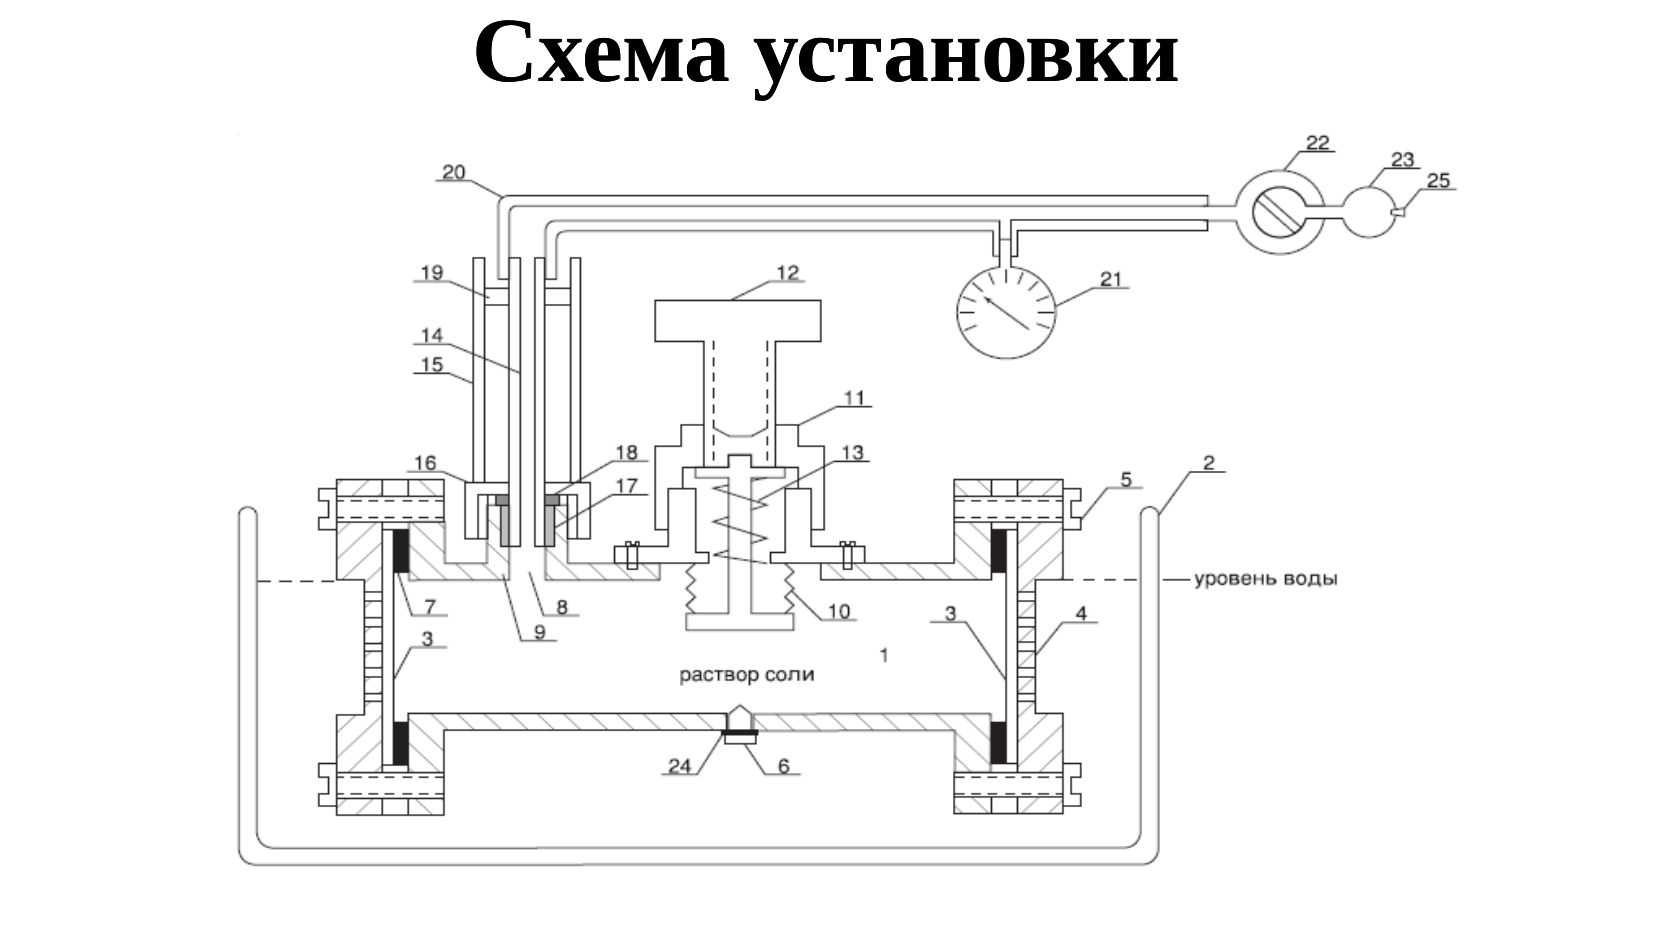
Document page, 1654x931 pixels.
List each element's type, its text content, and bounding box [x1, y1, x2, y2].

title Схема установки [82, 0, 1572, 205]
picture [177, 205, 1506, 886]
